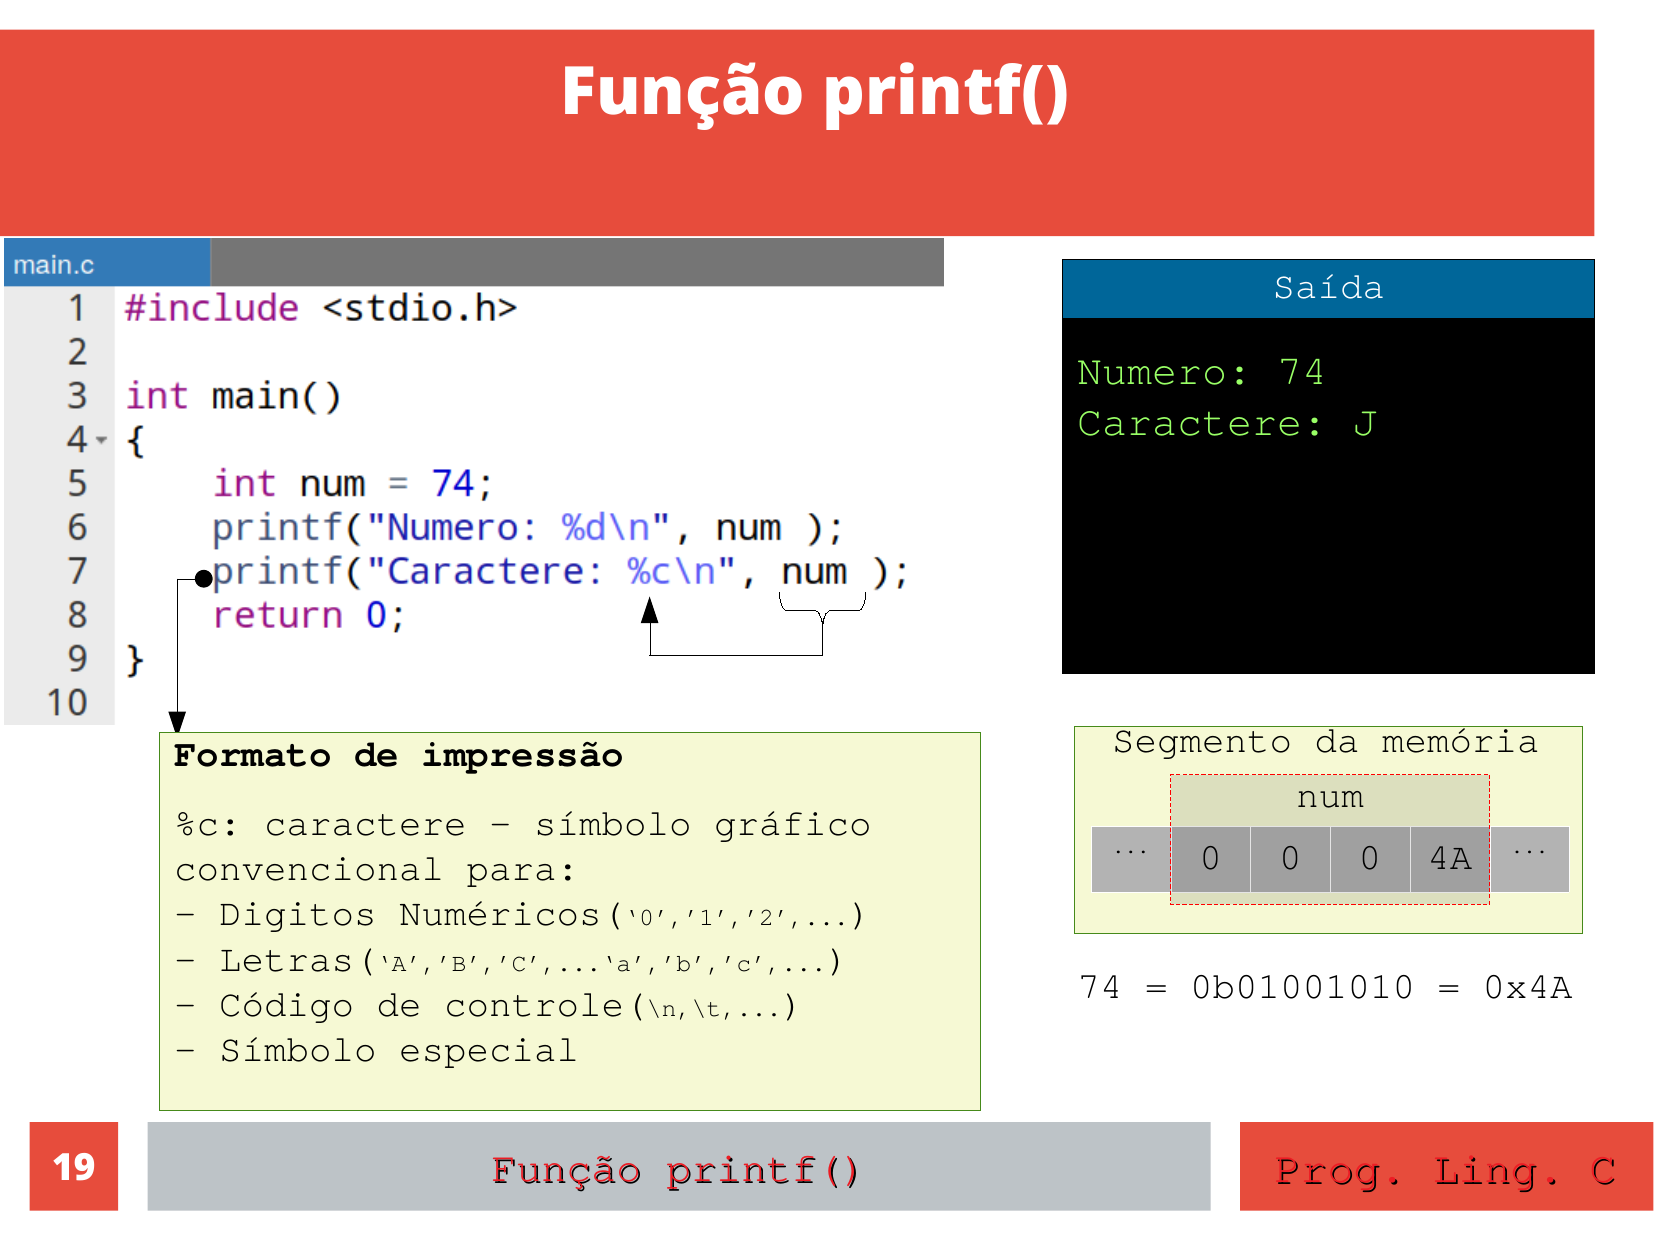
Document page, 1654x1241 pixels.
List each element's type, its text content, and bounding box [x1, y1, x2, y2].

picture [4, 238, 944, 725]
table_header ... [1092, 827, 1170, 892]
text_box 74 = 0b01001010 = 0x4A [1062, 955, 1595, 1016]
table_header ... [1491, 827, 1569, 892]
text_box Prog. Ling. C [1233, 1133, 1654, 1202]
text_box num [1170, 774, 1490, 905]
text_box Segmento da memória [1074, 726, 1583, 934]
text_box Saída [1062, 259, 1595, 318]
text_box Função printf() [197, 1133, 1162, 1199]
text_box Formato de impressão %c: caractere – símbolo gráfico convencional para: - Digitos Numéricos(‘0’,’1’,’2’,...) - Letras(‘A’,’B’,’C’,...‘a’,’b’,’c’,...) - Código de controle(\n,\t,...) - Símbolo especial [159, 732, 981, 1111]
text_box Numero: 74 Caractere: J [1062, 318, 1595, 674]
title Função printf() [283, 42, 1347, 225]
